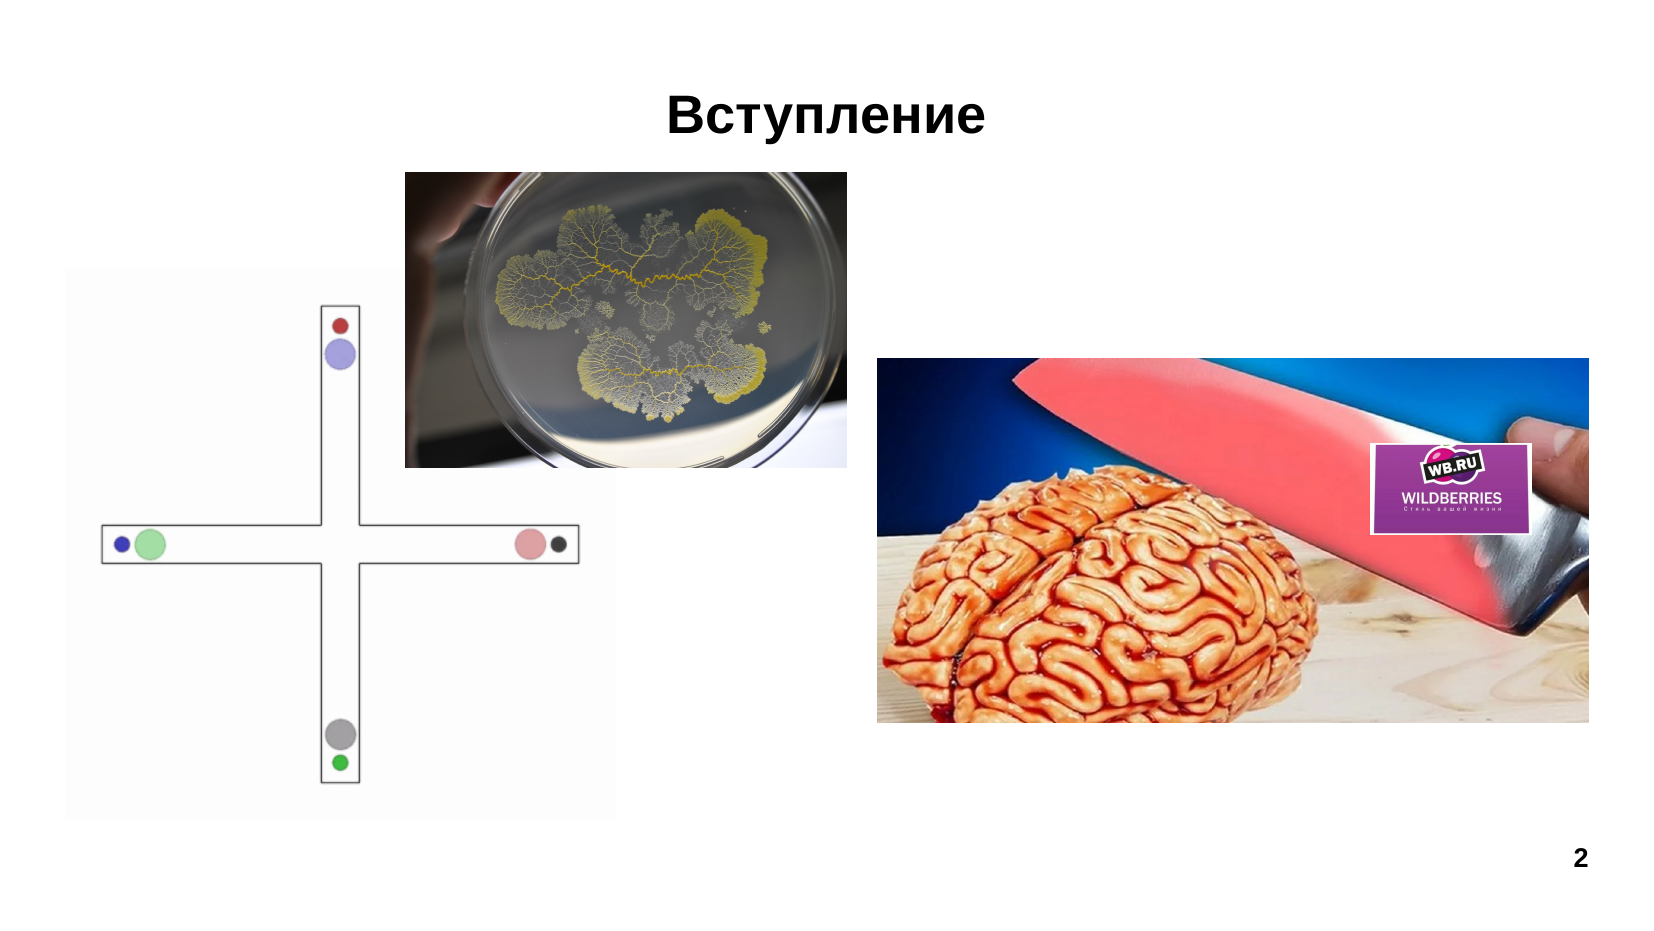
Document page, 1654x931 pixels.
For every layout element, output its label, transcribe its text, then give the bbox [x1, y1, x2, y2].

picture [877, 358, 1589, 723]
text_box 2 [1558, 835, 1613, 881]
title Вступление [82, 37, 1571, 193]
picture [65, 172, 847, 820]
